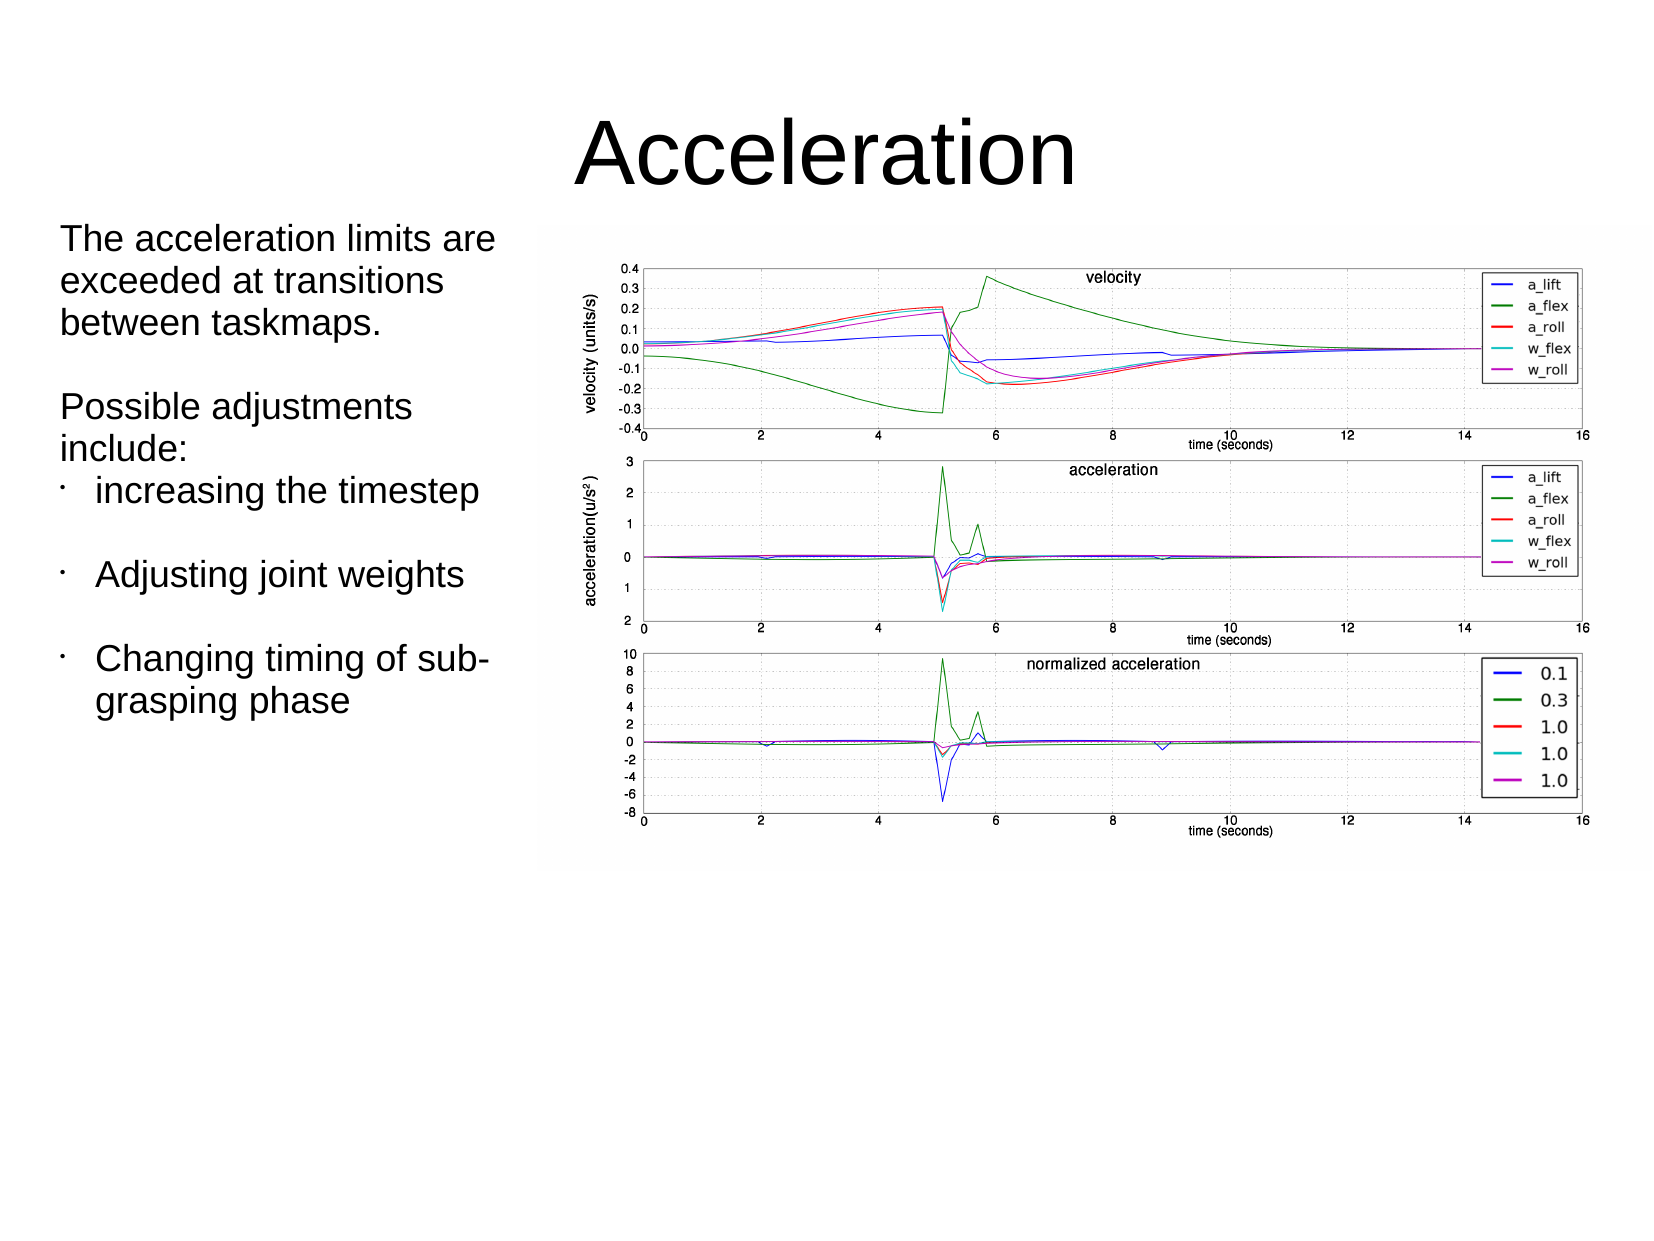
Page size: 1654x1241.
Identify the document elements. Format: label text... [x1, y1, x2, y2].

picture [537, 225, 1652, 871]
title Acceleration [82, 49, 1571, 257]
text_box The acceleration limits are exceeded at transitions between taskmaps. Possible adjustments include: increasing the timestep Adjusting joint weights Changing timing of sub-grasping phase [45, 210, 526, 729]
